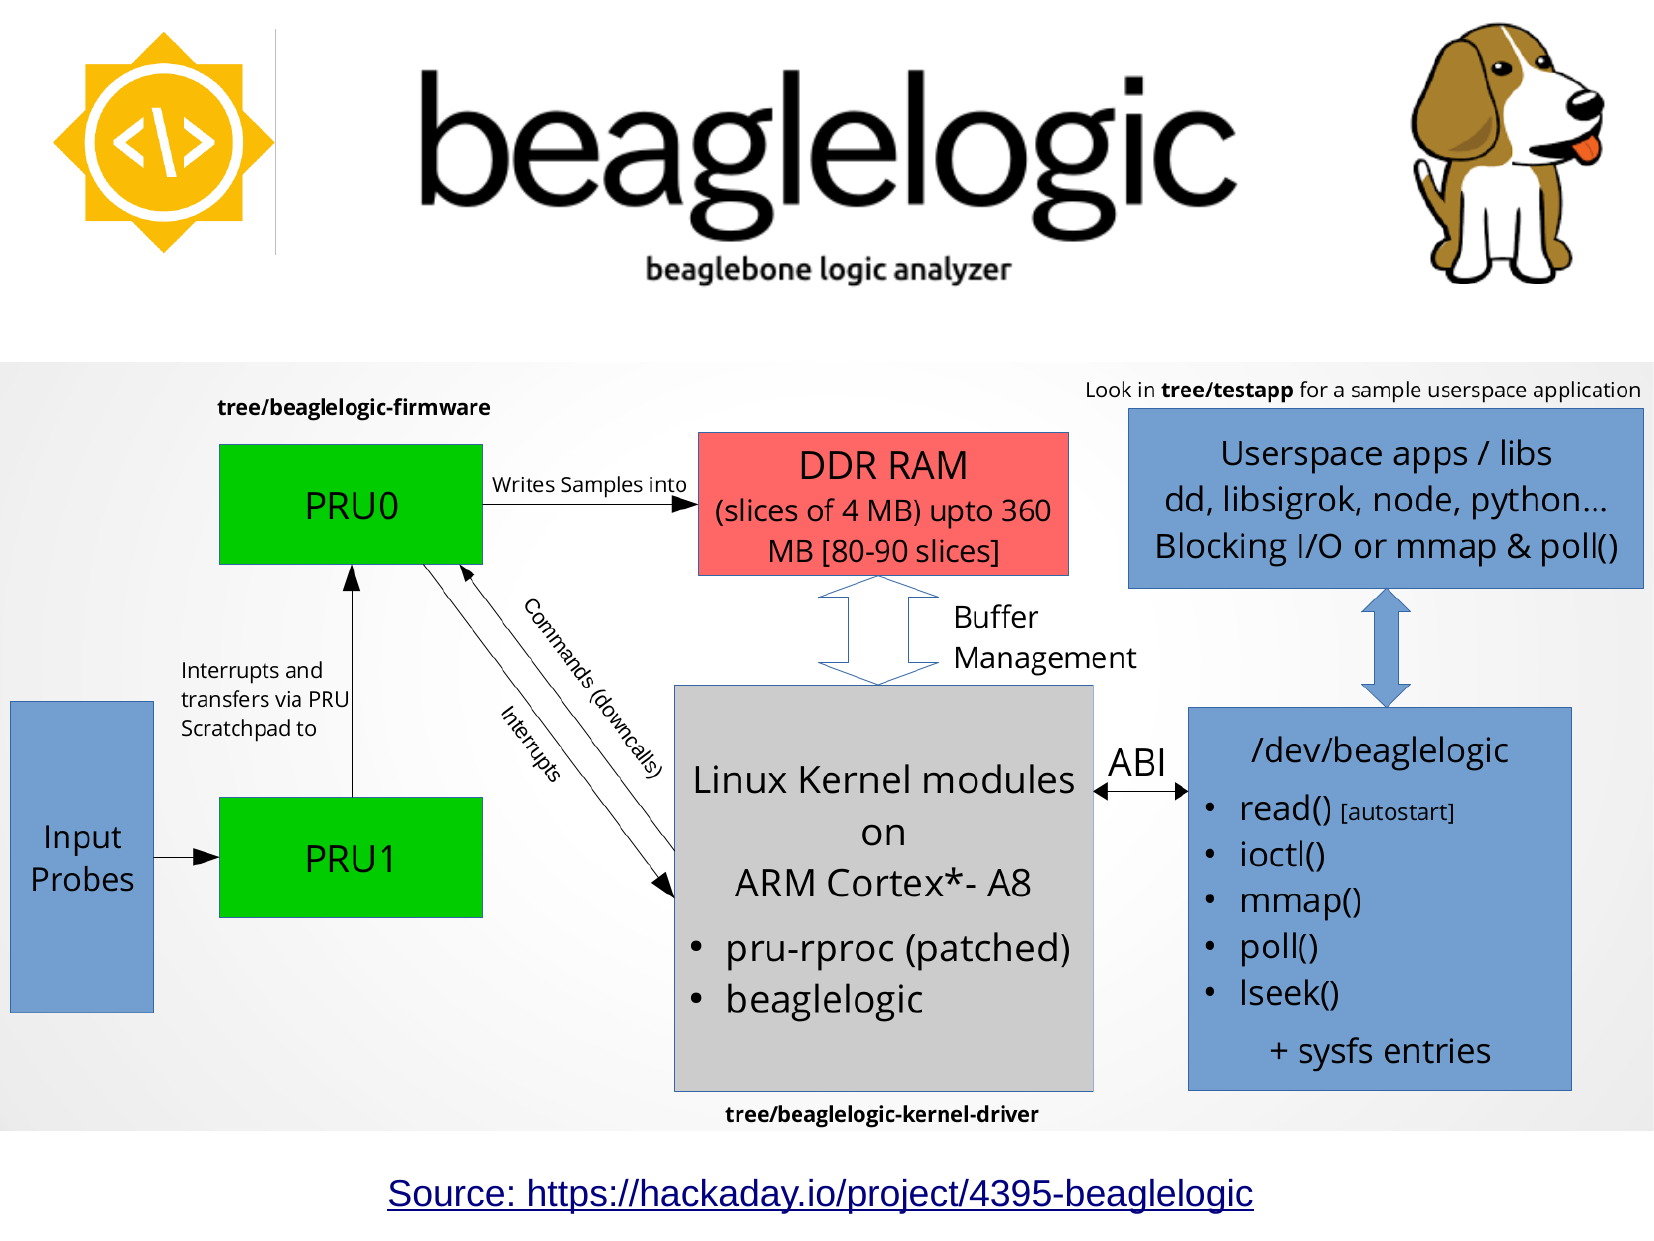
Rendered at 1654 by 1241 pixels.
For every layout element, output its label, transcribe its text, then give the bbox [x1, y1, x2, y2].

picture [1391, 22, 1608, 284]
picture [50, 29, 276, 255]
picture [317, 23, 1359, 304]
text_box Source: https://hackaday.io/project/4395-beaglelogic [372, 1165, 1495, 1222]
picture [0, 362, 1654, 1132]
